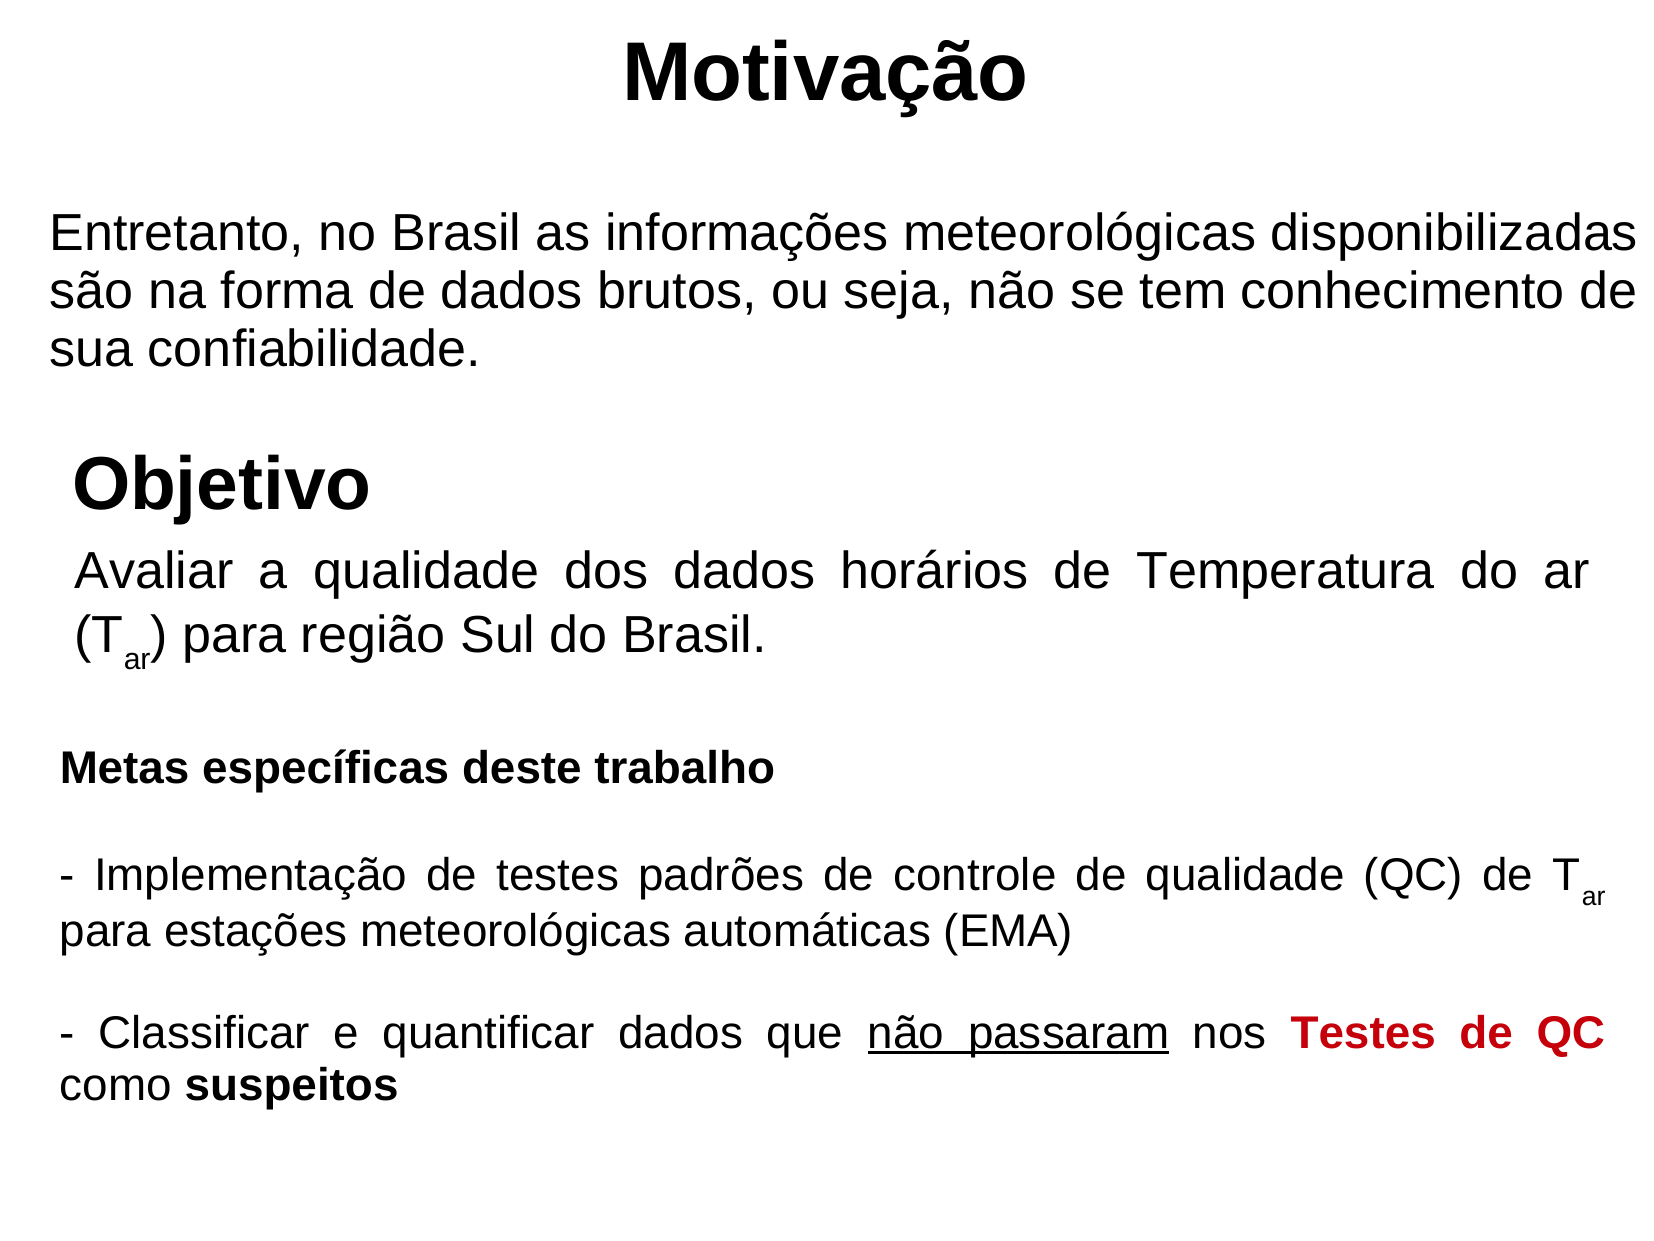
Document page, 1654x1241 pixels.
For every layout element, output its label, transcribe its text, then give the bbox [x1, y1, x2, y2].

text_box Objetivo [57, 435, 387, 540]
text_box Avaliar a qualidade dos dados horários de Temperatura do ar (Tar) para região Sul do Brasil. [60, 534, 1606, 734]
text_box Entretanto, no Brasil as informações meteorológicas disponibilizadas são na forma de dados brutos, ou seja, não se tem conhecimento de sua confiabilidade. [34, 196, 1654, 391]
text_box Metas específicas deste trabalho - Implementação de testes padrões de controle de qualidade (QC) de Tar para estações meteorológicas automáticas (EMA) - Classificar e quantificar dados que não passaram nos Testes de QC como suspeitos [45, 734, 1621, 1169]
title Motivação [82, 0, 1569, 176]
